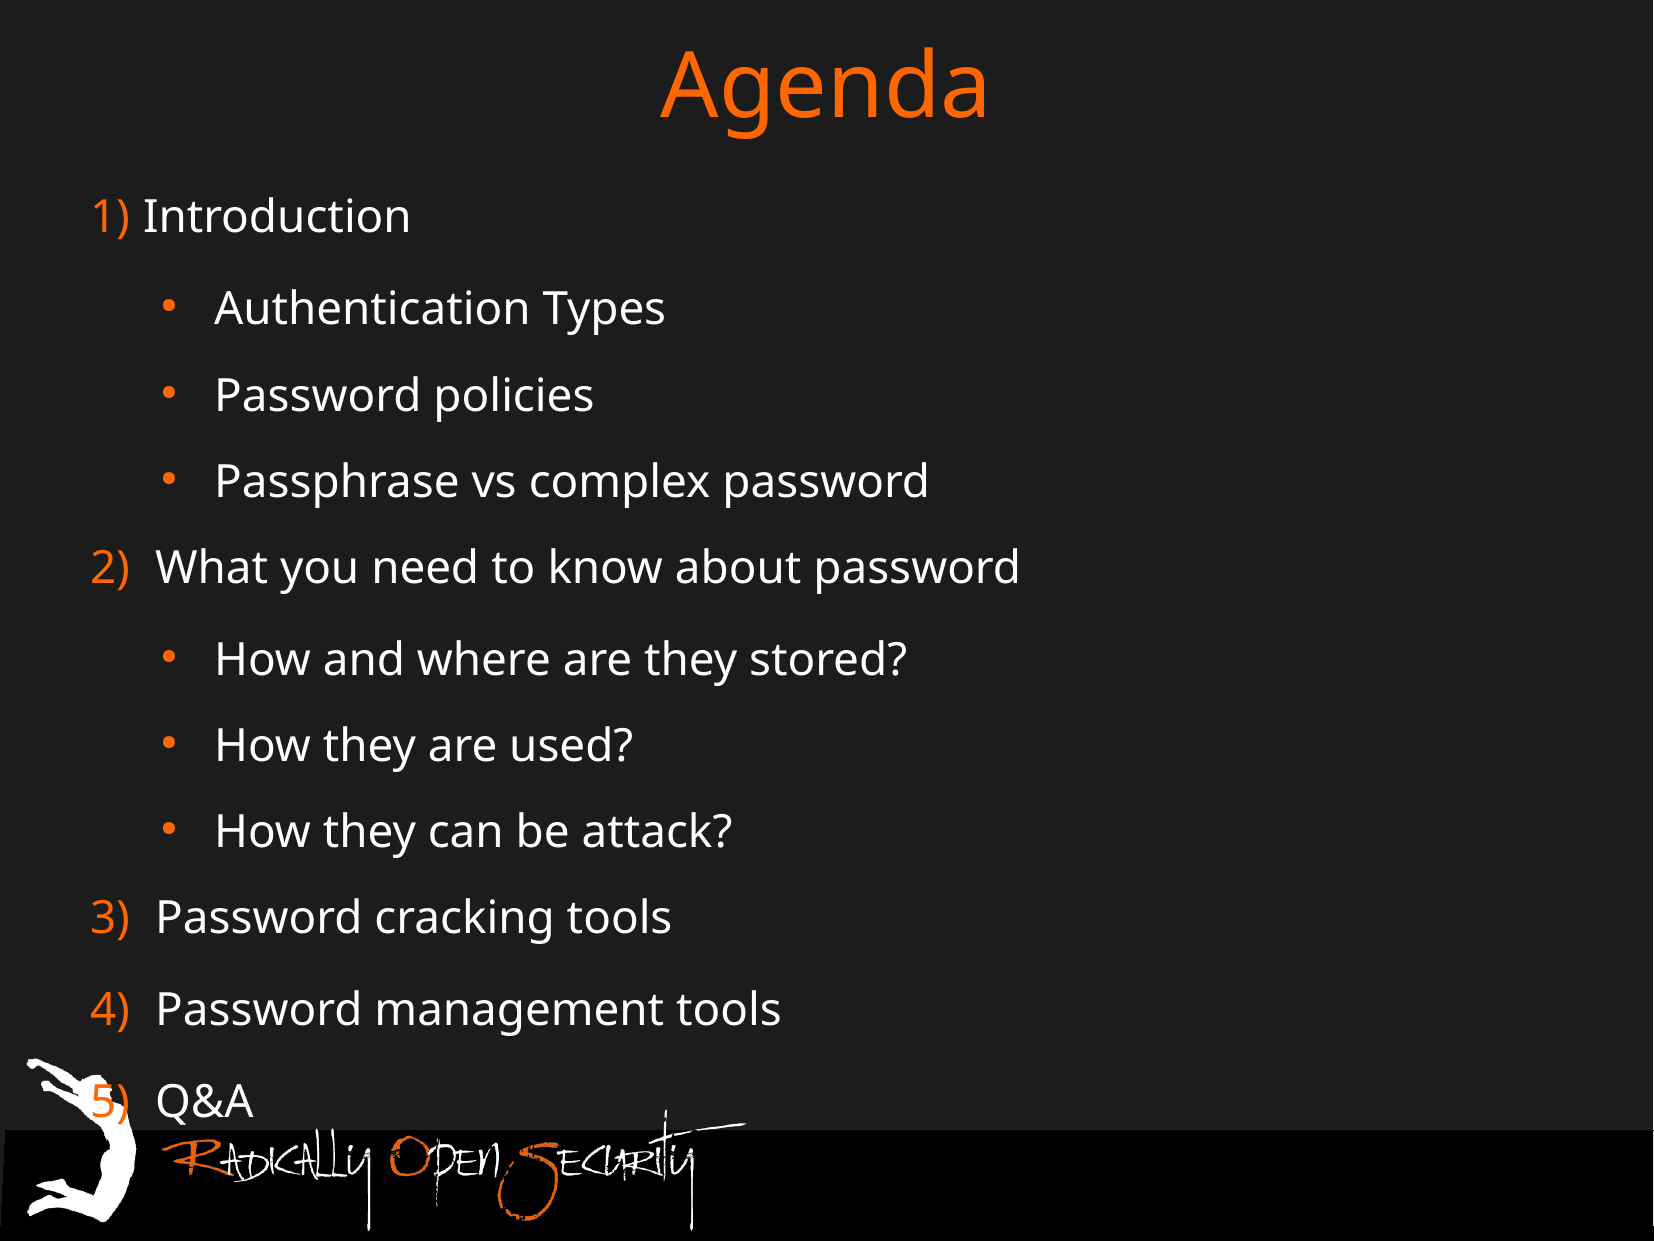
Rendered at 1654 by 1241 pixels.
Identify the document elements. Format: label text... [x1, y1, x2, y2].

list Introduction Authentication Types Password policies Passphrase vs complex password What you need to know about password How and where are they stored? How they are used? How they can be attack? Password cracking tools Password management tools Q&A [72, 183, 1561, 1066]
title Agenda [82, 20, 1571, 145]
picture [0, 1022, 778, 1241]
